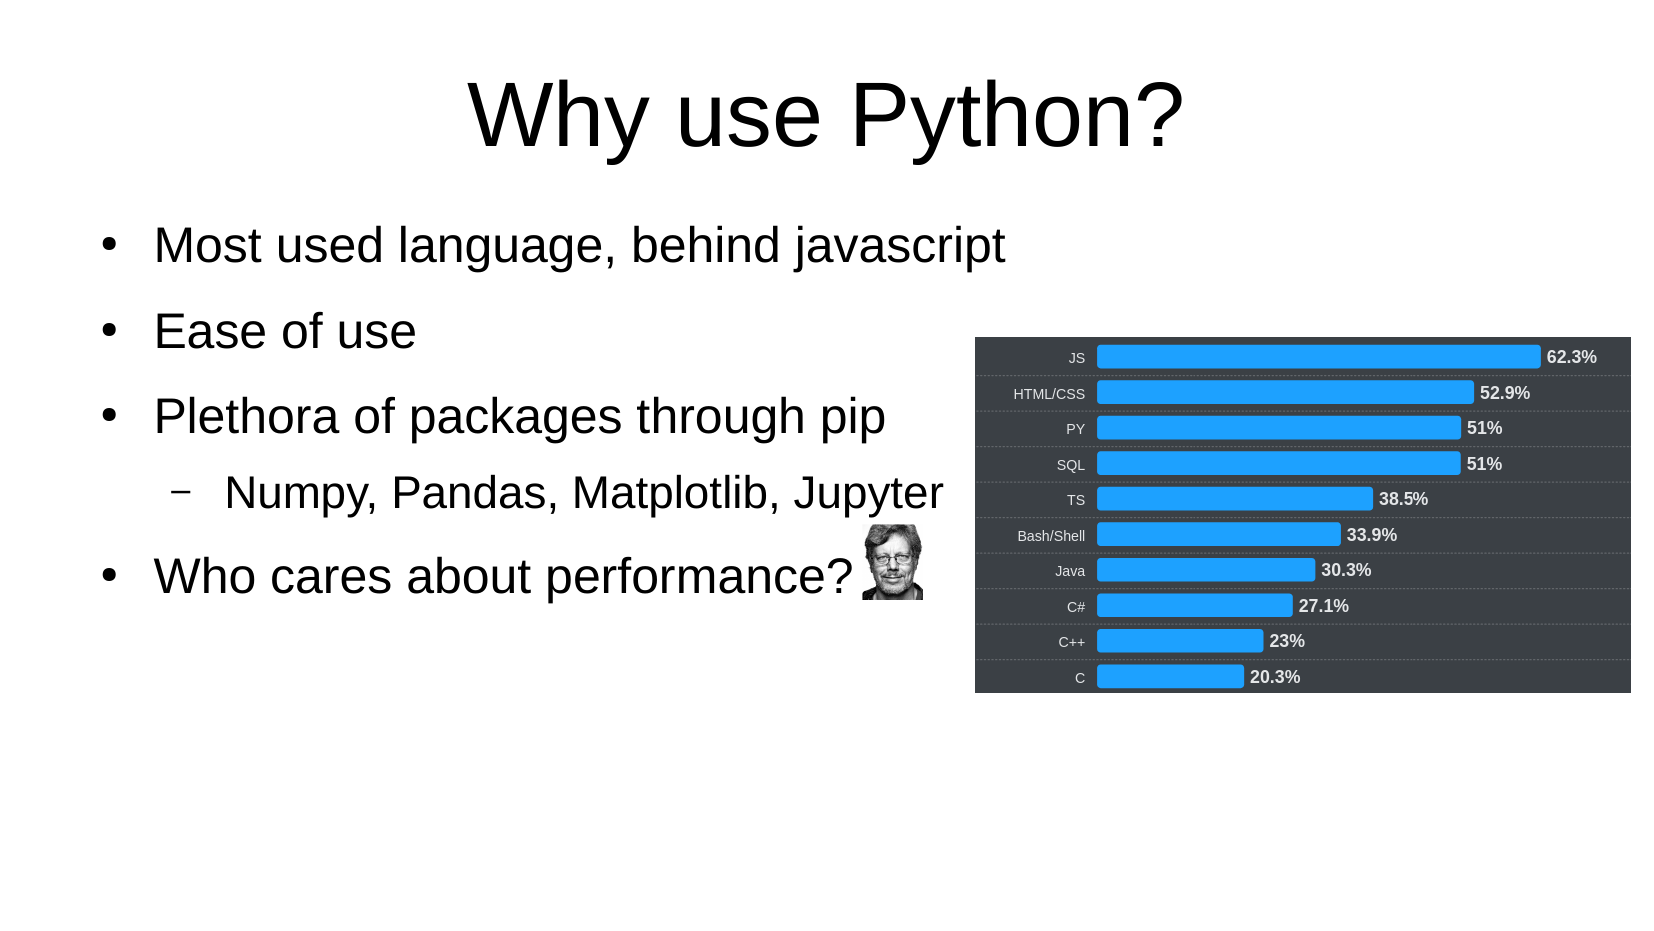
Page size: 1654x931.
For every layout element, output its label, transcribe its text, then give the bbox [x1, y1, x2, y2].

title Why use Python? [82, 37, 1571, 193]
list Most used language, behind javascript Ease of use Plethora of packages through pip Numpy, Pandas, Matplotlib, Jupyter Who cares about performance? [82, 217, 1571, 758]
picture [975, 337, 1631, 693]
picture [862, 525, 923, 601]
